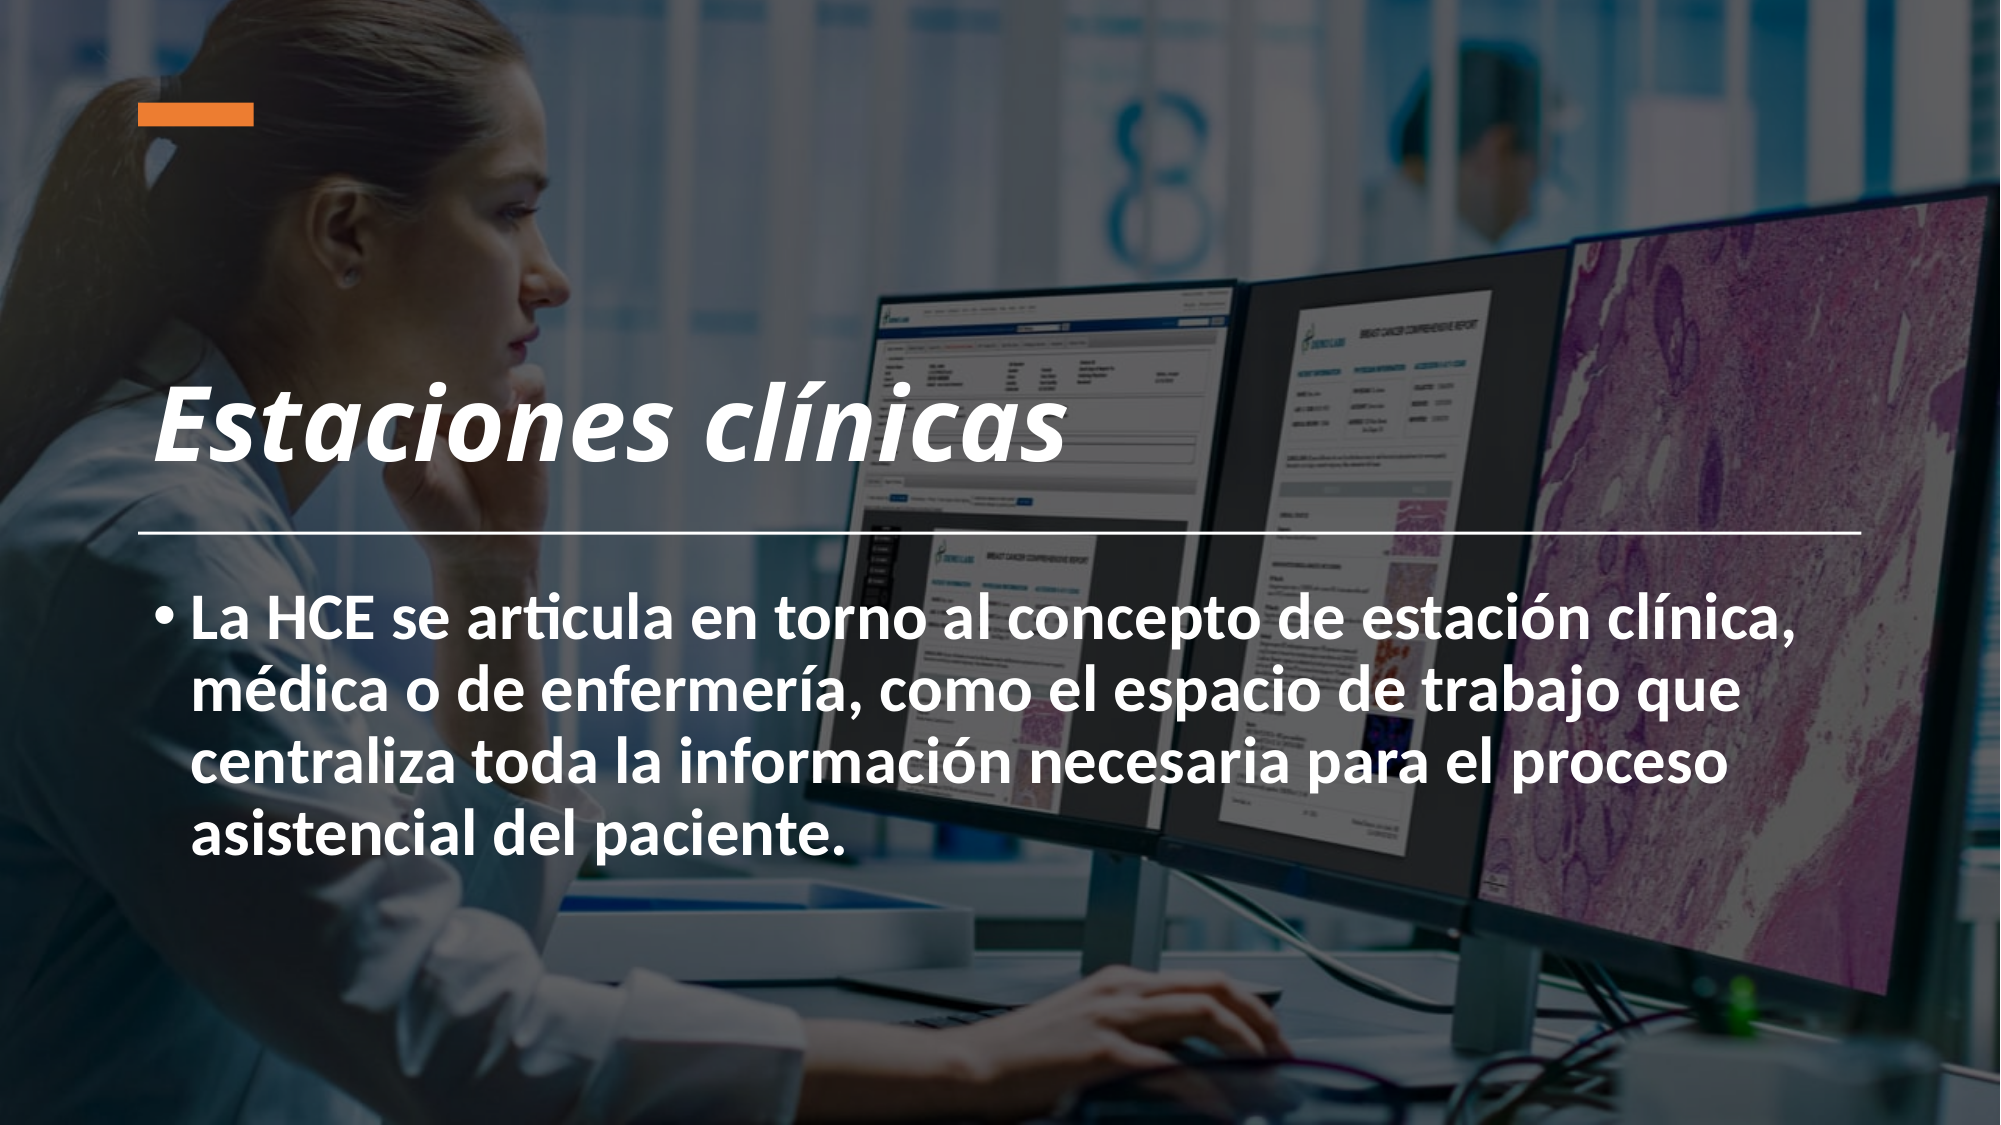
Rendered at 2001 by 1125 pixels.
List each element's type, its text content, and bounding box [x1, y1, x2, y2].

text_box [138, 531, 1862, 535]
text_box [138, 102, 254, 127]
picture [0, 0, 2000, 1125]
title Estaciones clínicas [138, 154, 1862, 492]
list La HCE se articula en torno al concepto de estación clínica, médica o de enfermería, como el espacio de trabajo que centraliza toda la información necesaria para el proceso asistencial del paciente. [138, 574, 1862, 1013]
